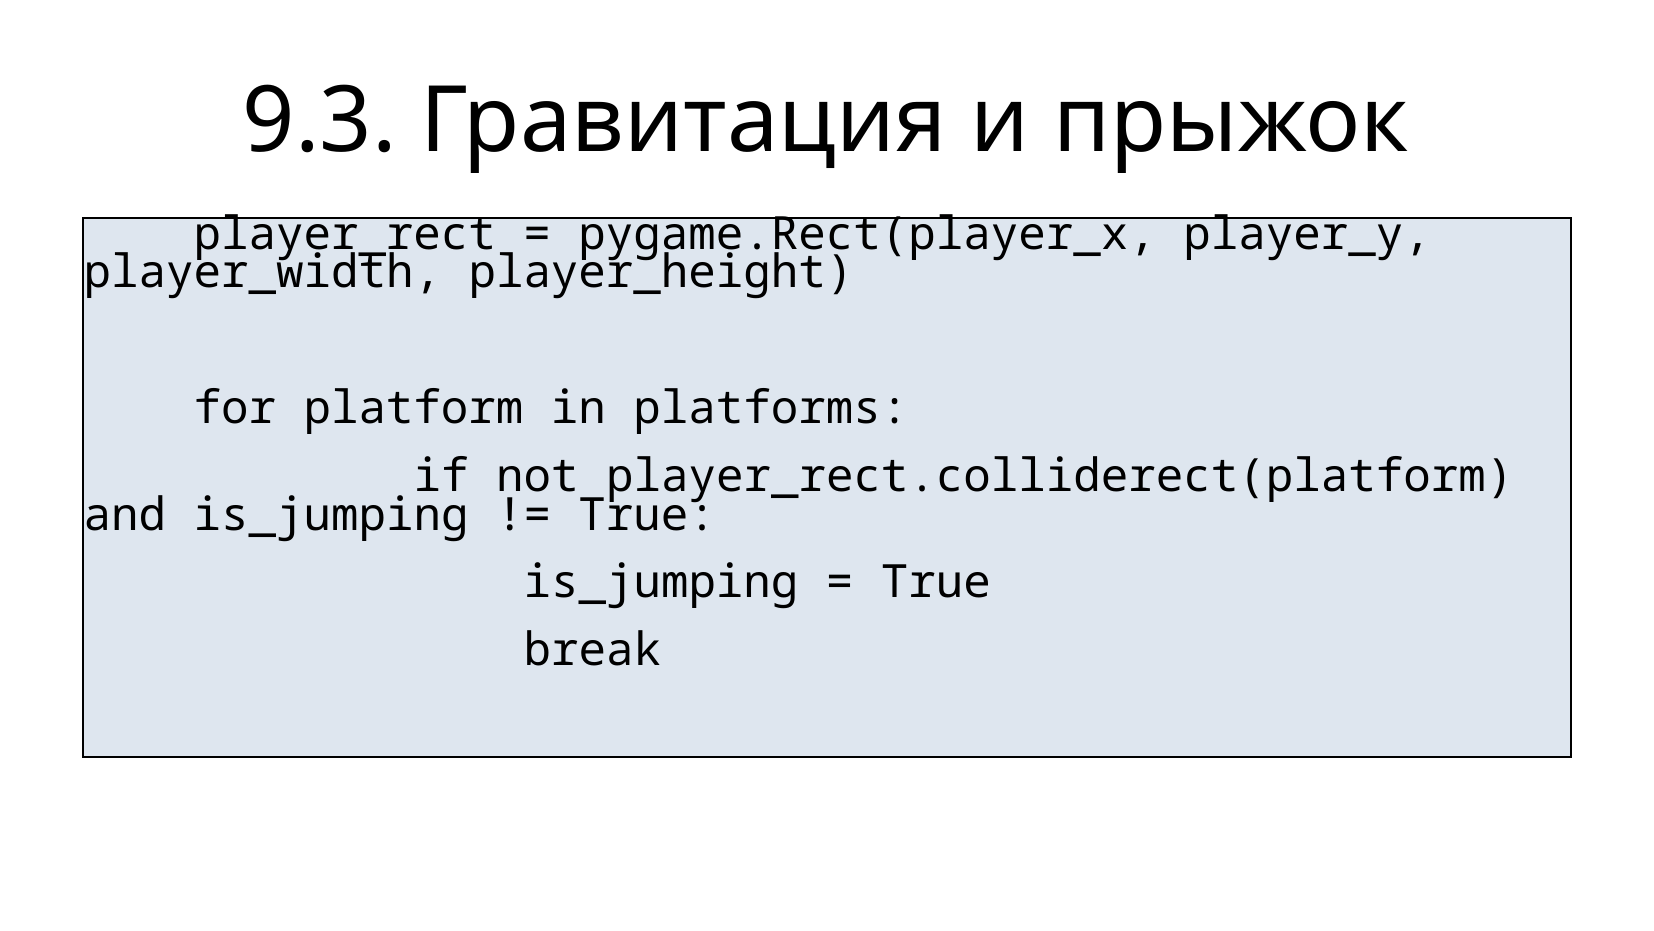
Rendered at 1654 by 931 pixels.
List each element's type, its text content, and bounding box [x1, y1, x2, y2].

title 9.3. Гравитация и прыжок [82, 37, 1571, 193]
list player_rect = pygame.Rect(player_x, player_y, player_width, player_height) for platform in platforms: if not player_rect.colliderect(platform) and is_jumping != True: is_jumping = True break [82, 217, 1571, 757]
